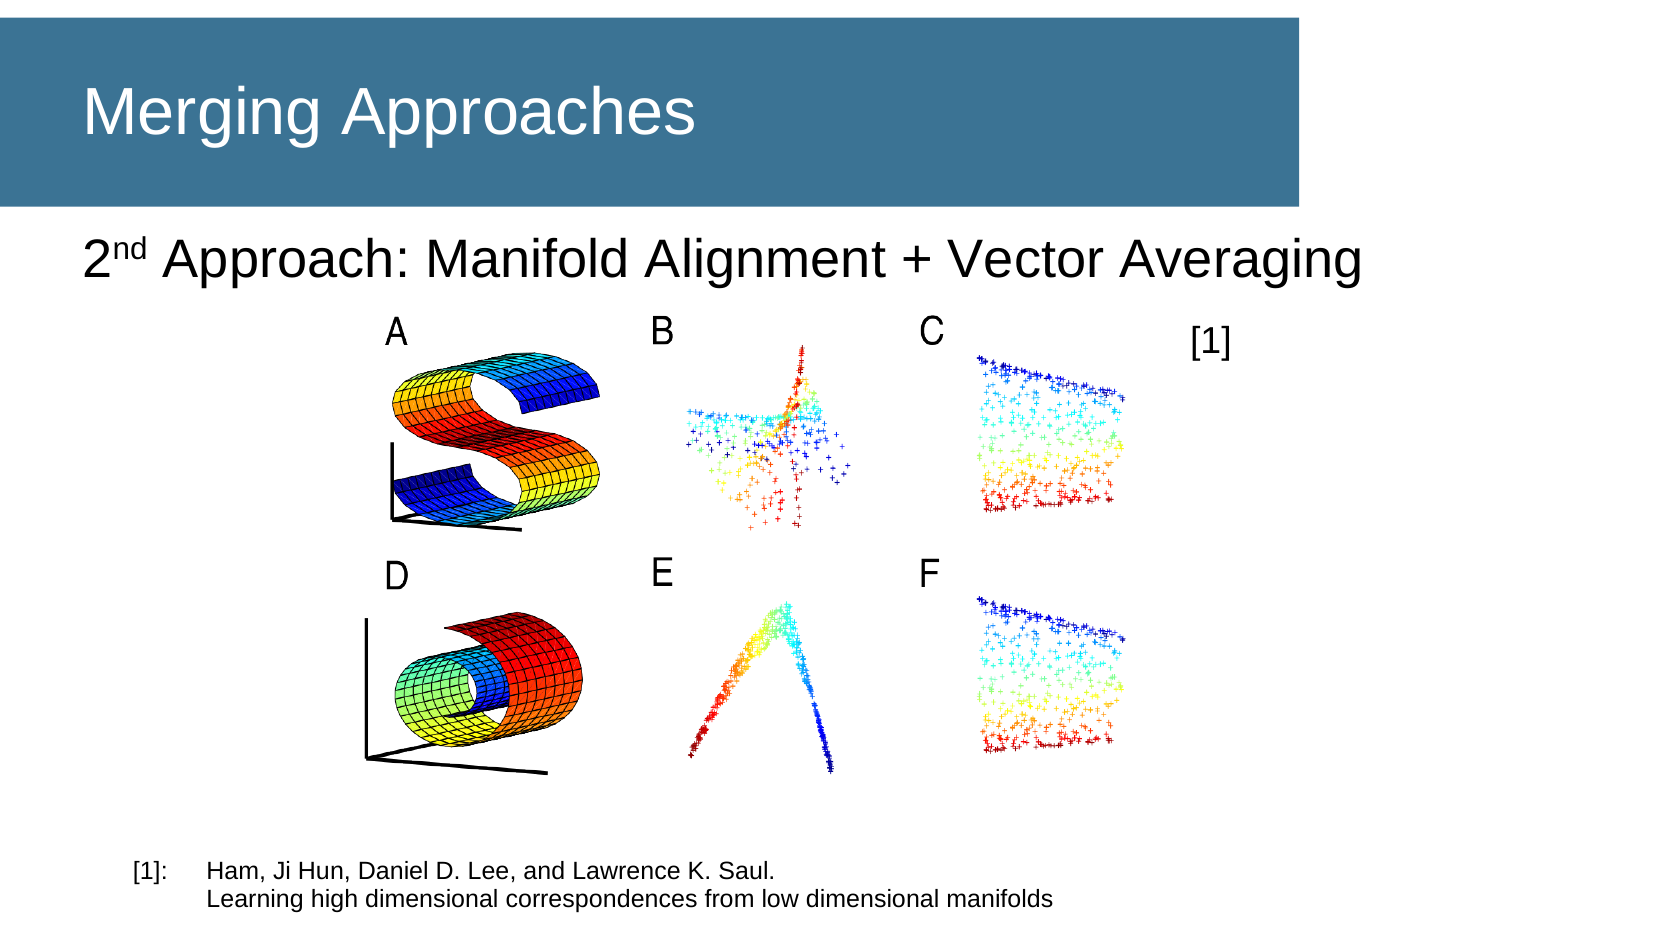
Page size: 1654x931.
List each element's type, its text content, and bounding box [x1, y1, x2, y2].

text_box [1] [1175, 312, 1247, 370]
picture [354, 304, 1134, 780]
title Merging Approaches [82, 35, 1234, 189]
list 2nd Approach: Manifold Alignment + Vector Averaging [82, 224, 1571, 764]
text_box [1]: Ham, Ji Hun, Daniel D. Lee, and Lawrence K. Saul. Learning high dimensional correspondences from low dimensional manifolds [118, 850, 1071, 921]
